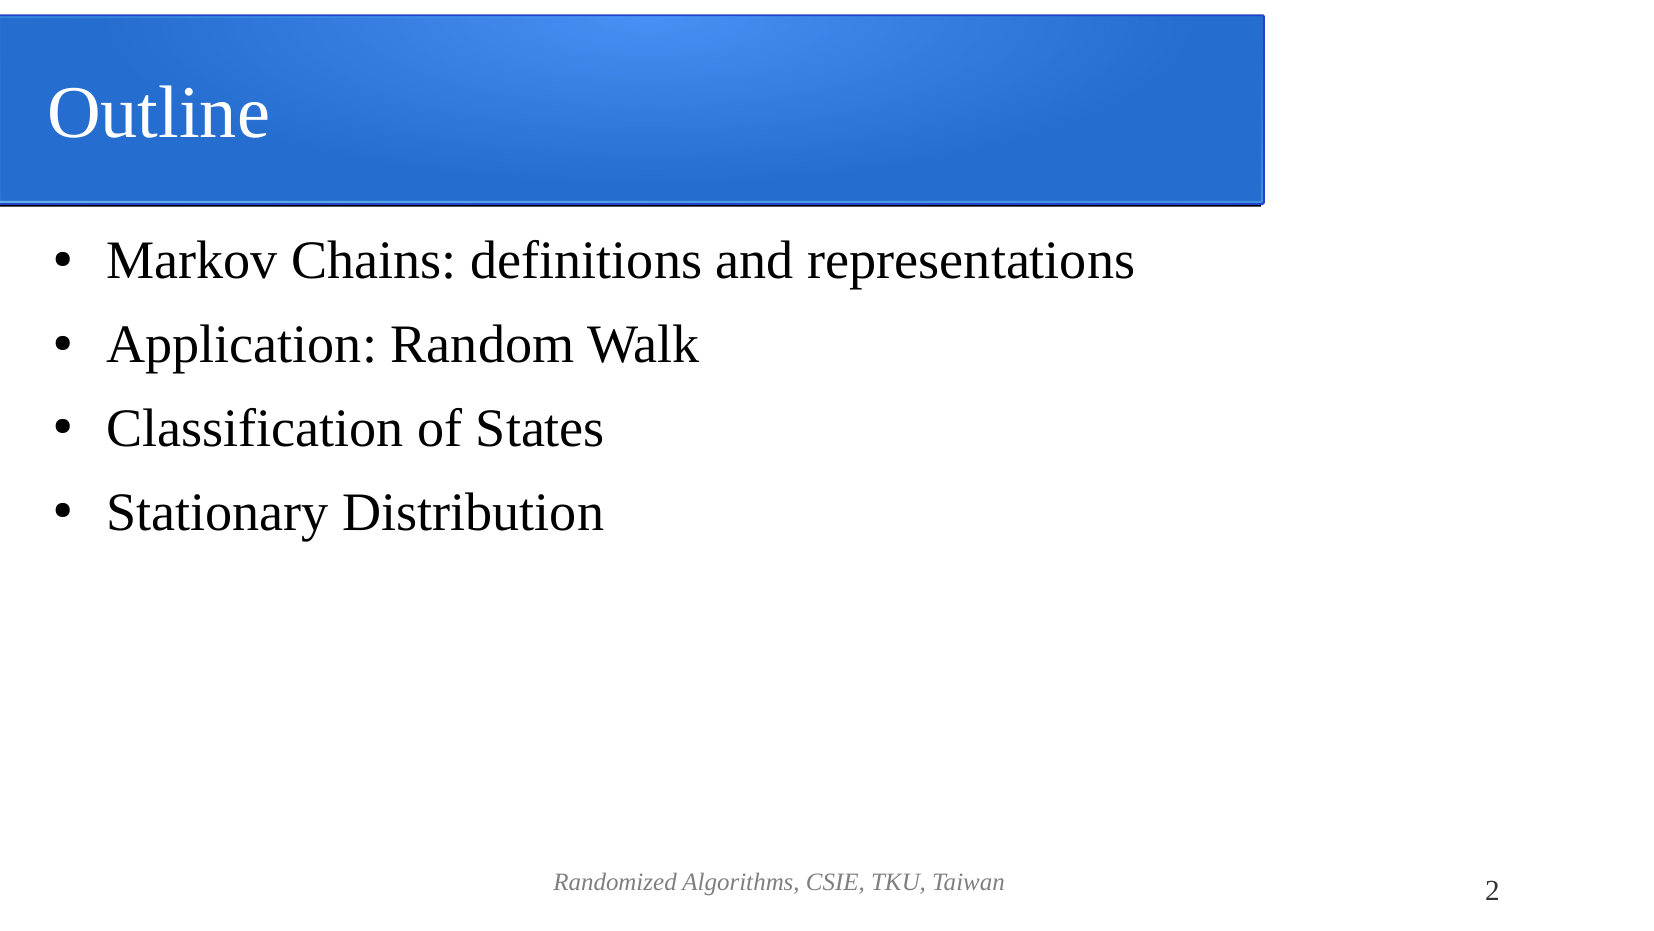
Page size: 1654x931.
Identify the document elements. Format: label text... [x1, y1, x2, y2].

title Outline [47, 35, 1199, 189]
list Markov Chains: definitions and representations Application: Random Walk Classification of States Stationary Distribution [35, 230, 1524, 770]
